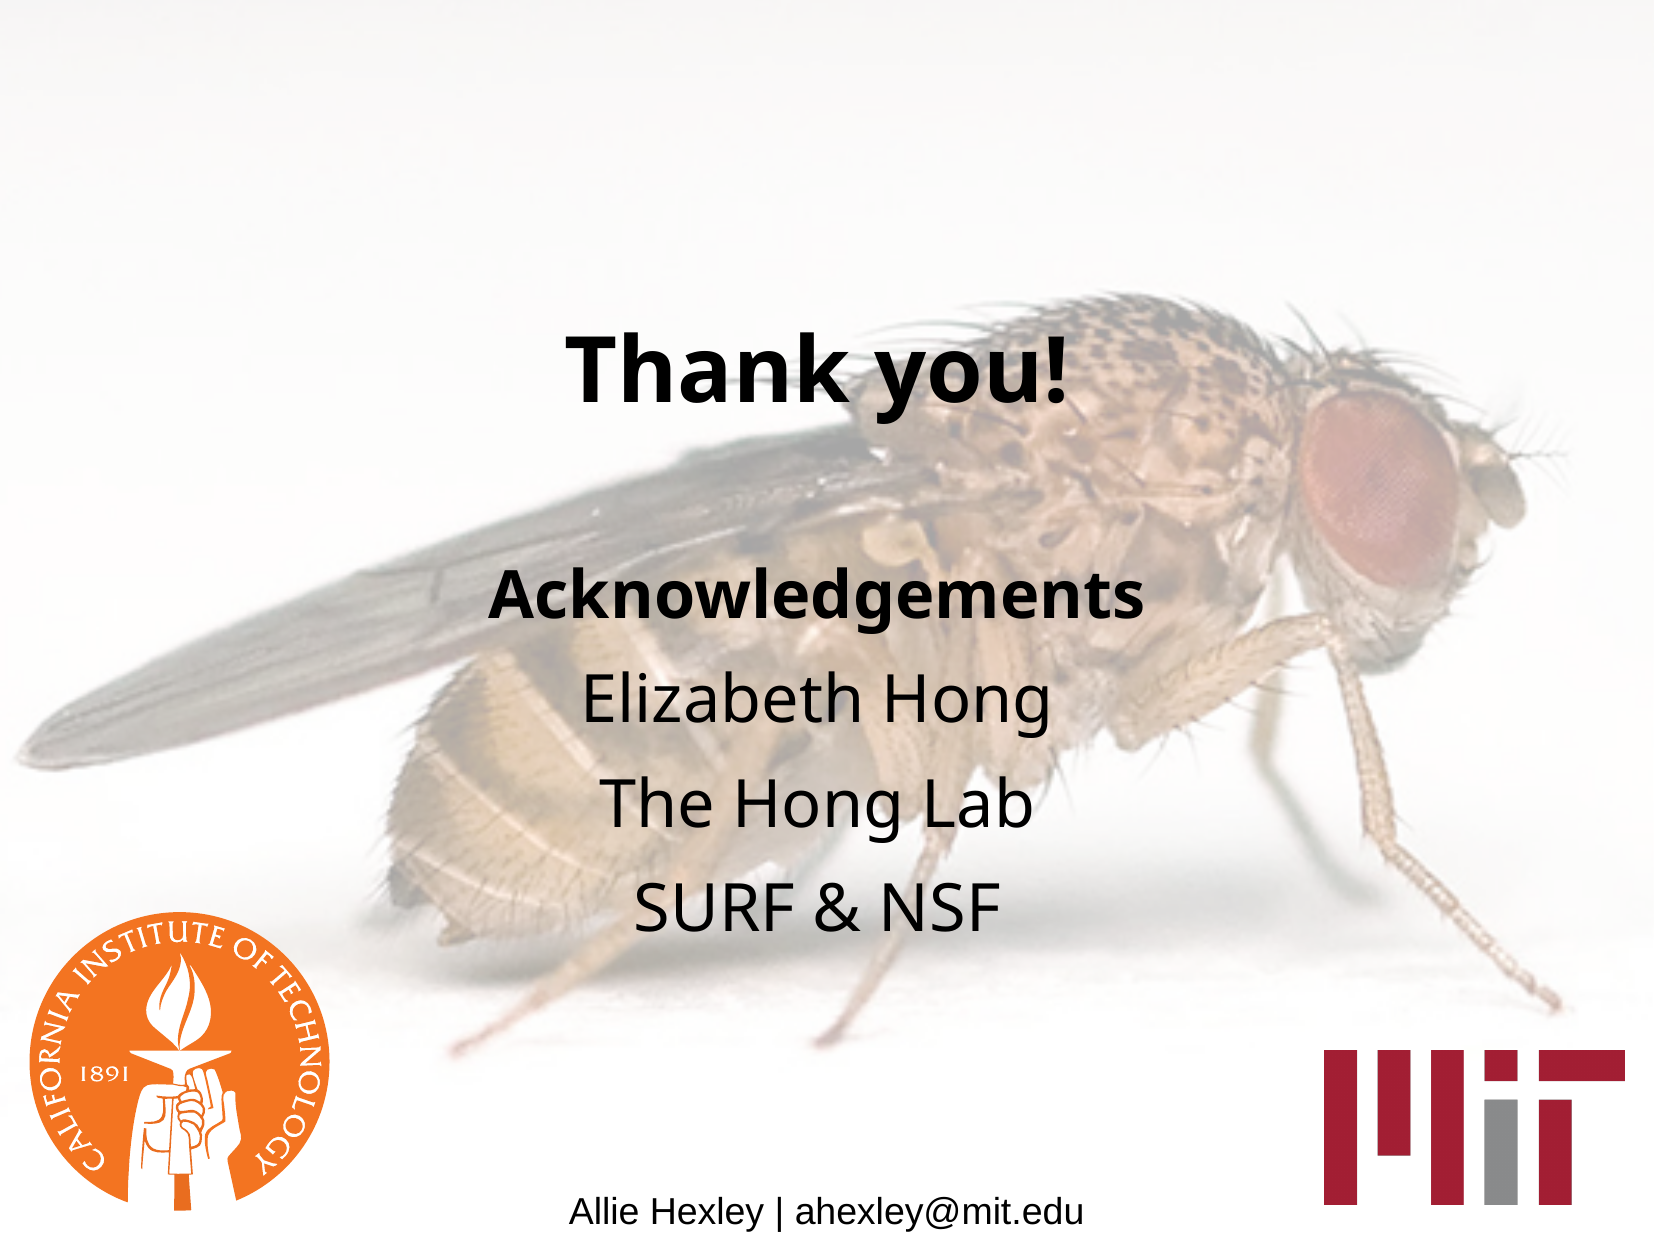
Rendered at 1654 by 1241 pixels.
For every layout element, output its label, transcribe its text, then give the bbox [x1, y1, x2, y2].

title Thank you! Acknowledgements Elizabeth Hong The Hong Lab SURF & NSF [60, 345, 1576, 1191]
text_box Allie Hexley | ahexley@mit.edu [444, 1183, 1210, 1241]
picture [0, 0, 1654, 1241]
